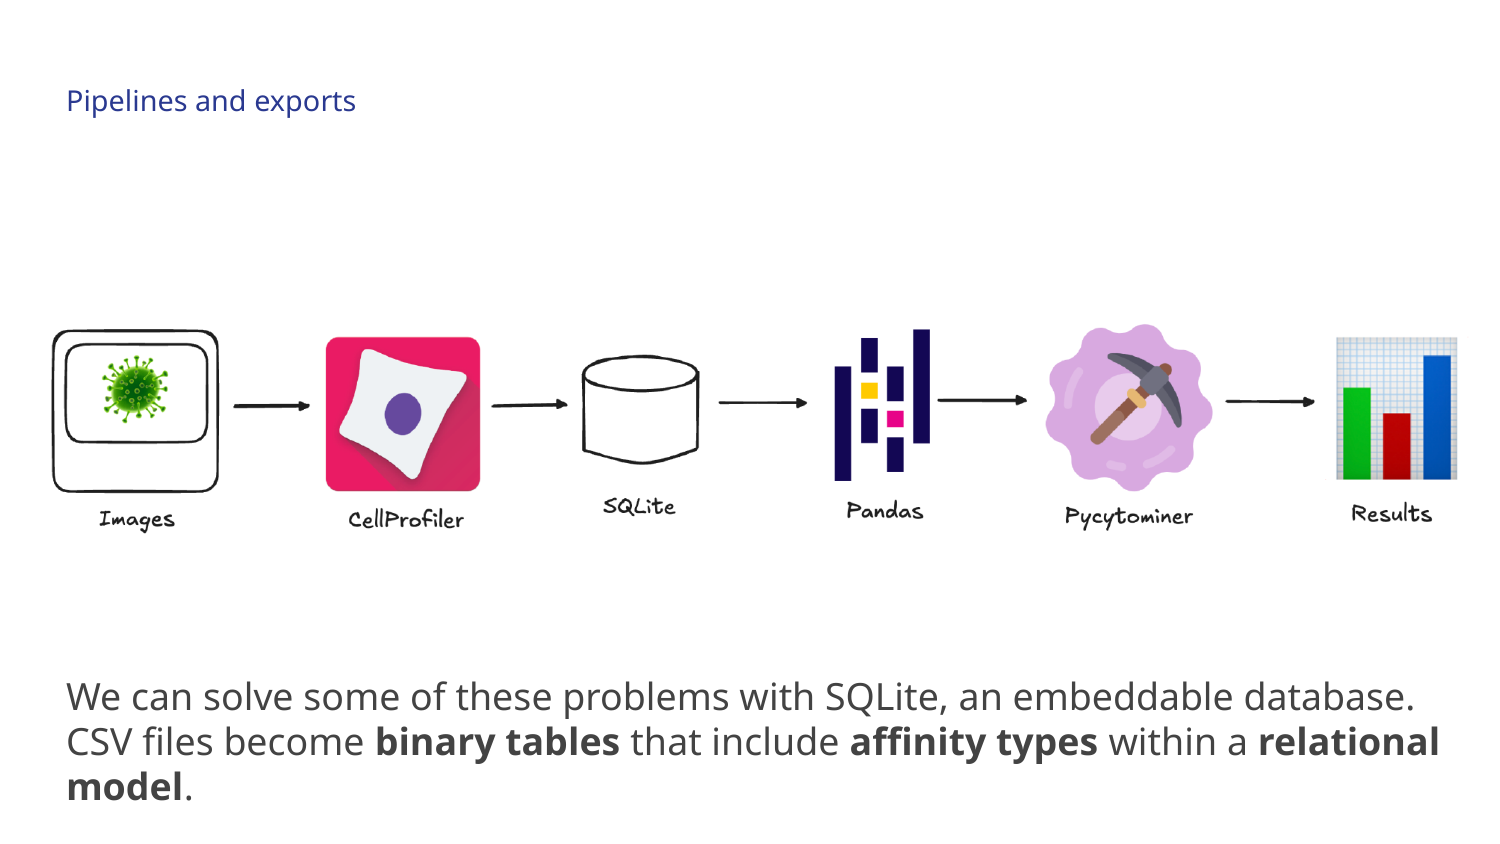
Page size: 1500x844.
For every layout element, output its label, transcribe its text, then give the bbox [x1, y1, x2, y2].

picture [24, 291, 1475, 553]
title Pipelines and exports [51, 67, 1449, 167]
text_box We can solve some of these problems with SQLite, an embeddable database. CSV files become binary tables that include affinity types within a relational model. [51, 657, 1475, 793]
